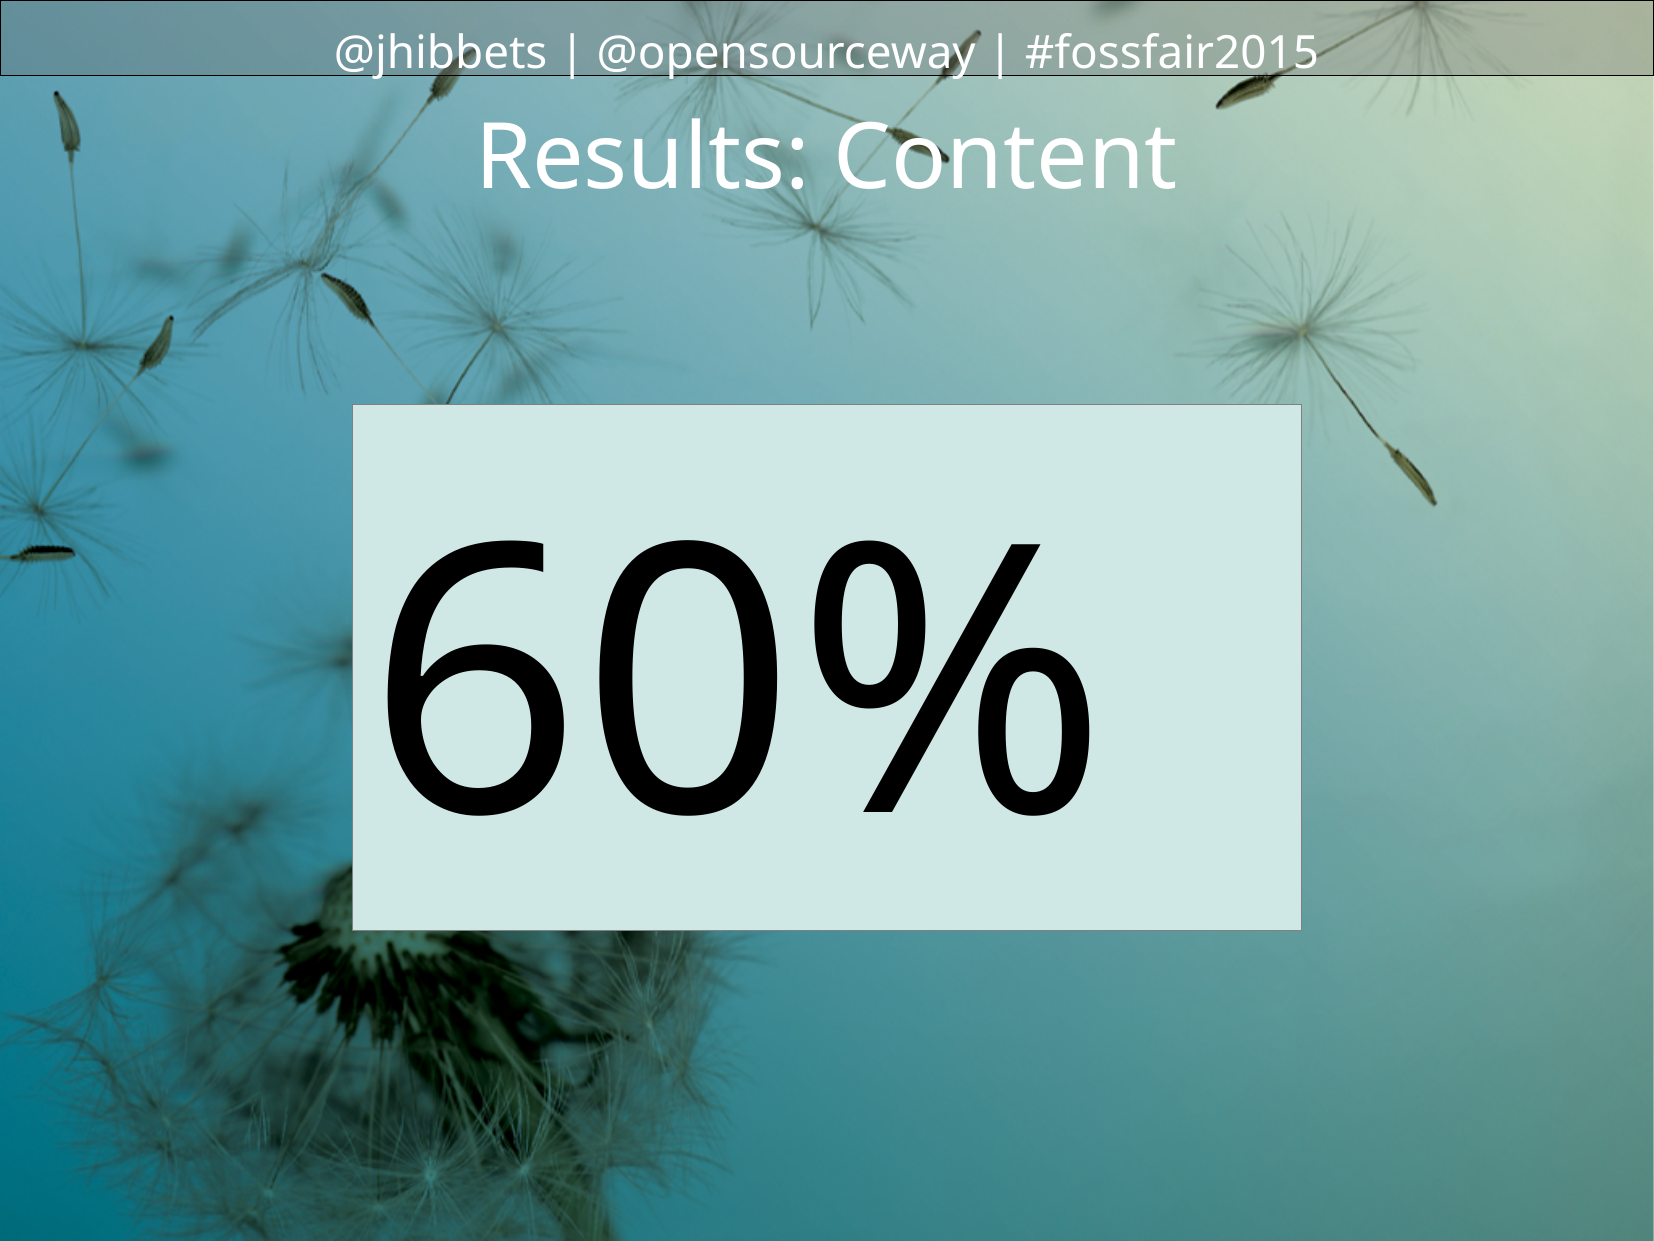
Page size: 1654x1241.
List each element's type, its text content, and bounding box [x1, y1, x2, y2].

picture [0, 76, 1654, 1241]
text_box 60% [352, 404, 1302, 795]
title Results: Content [82, 49, 1571, 257]
